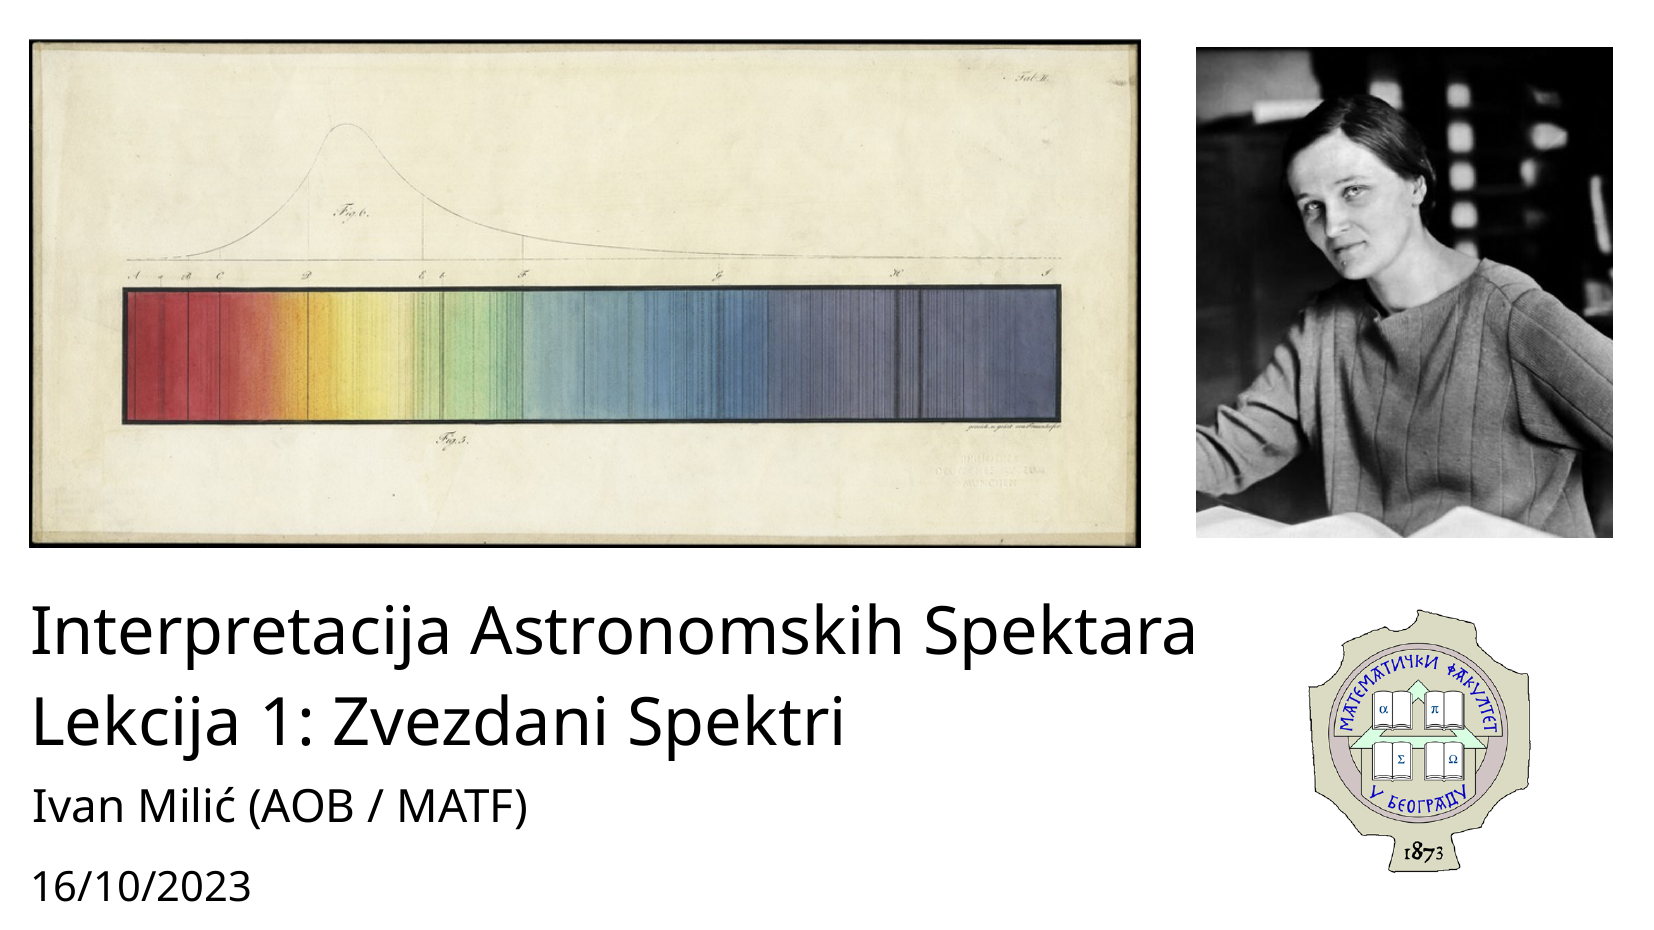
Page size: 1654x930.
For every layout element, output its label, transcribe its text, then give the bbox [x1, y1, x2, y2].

picture [29, 38, 1141, 548]
text_box Ivan Milić (AOB / MATF) [18, 765, 1193, 847]
picture [1193, 571, 1644, 909]
text_box Interpretacija Astronomskih Spektara Lekcija 1: Zvezdani Spektri [30, 583, 1193, 765]
subtitle 16/10/2023 [30, 847, 1530, 923]
picture [1196, 47, 1613, 539]
